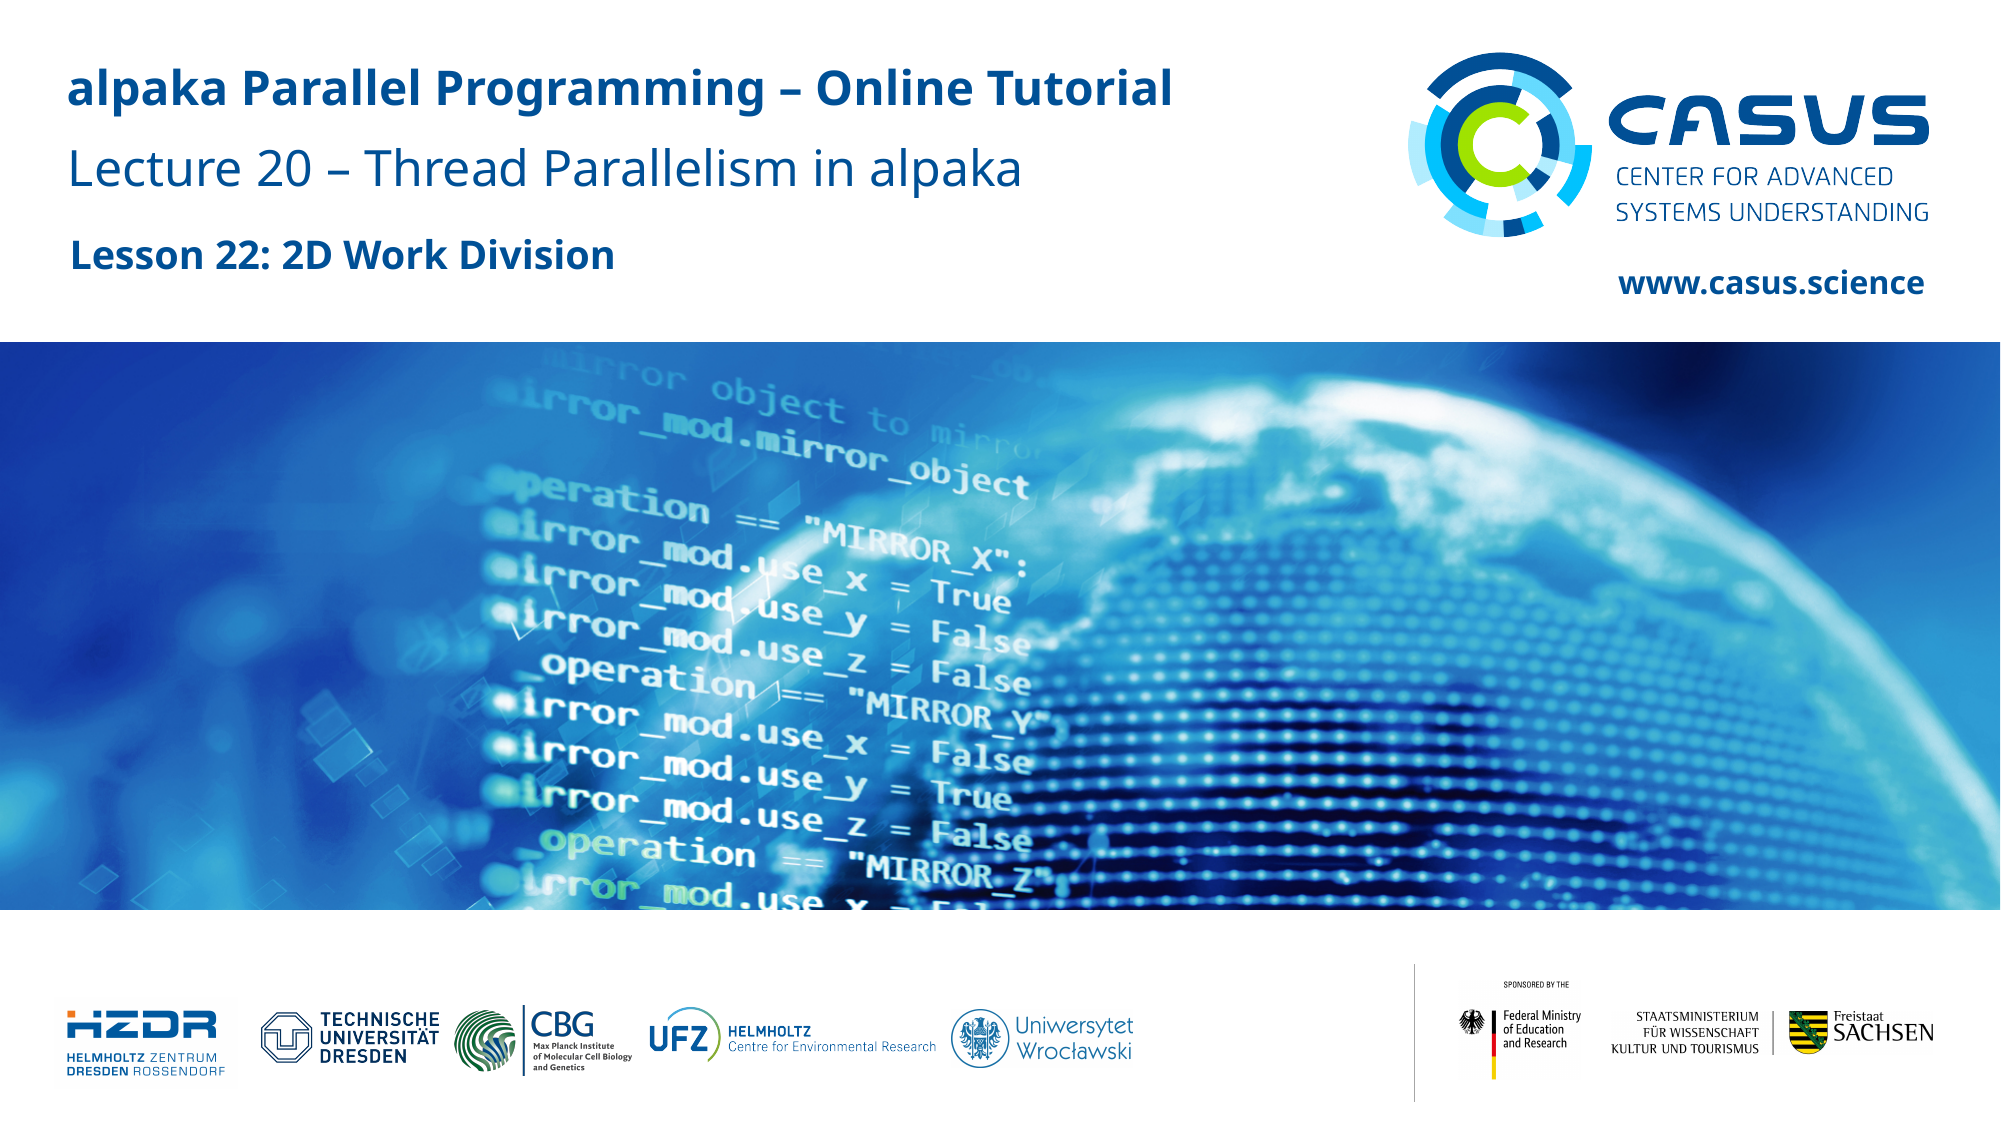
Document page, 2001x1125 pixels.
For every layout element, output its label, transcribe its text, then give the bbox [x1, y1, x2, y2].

picture [1458, 980, 1581, 1080]
picture [0, 342, 2001, 910]
title alpaka Parallel Programming – Online Tutorial [66, 53, 1389, 122]
picture [54, 997, 238, 1089]
picture [1408, 52, 1929, 238]
subtitle Lecture 20 – Thread Parallelism in alpaka [67, 132, 1390, 202]
picture [454, 982, 1133, 1084]
picture [1611, 1011, 1933, 1055]
text_box Lesson 22: 2D Work Division [54, 219, 1377, 289]
picture [261, 1012, 439, 1063]
